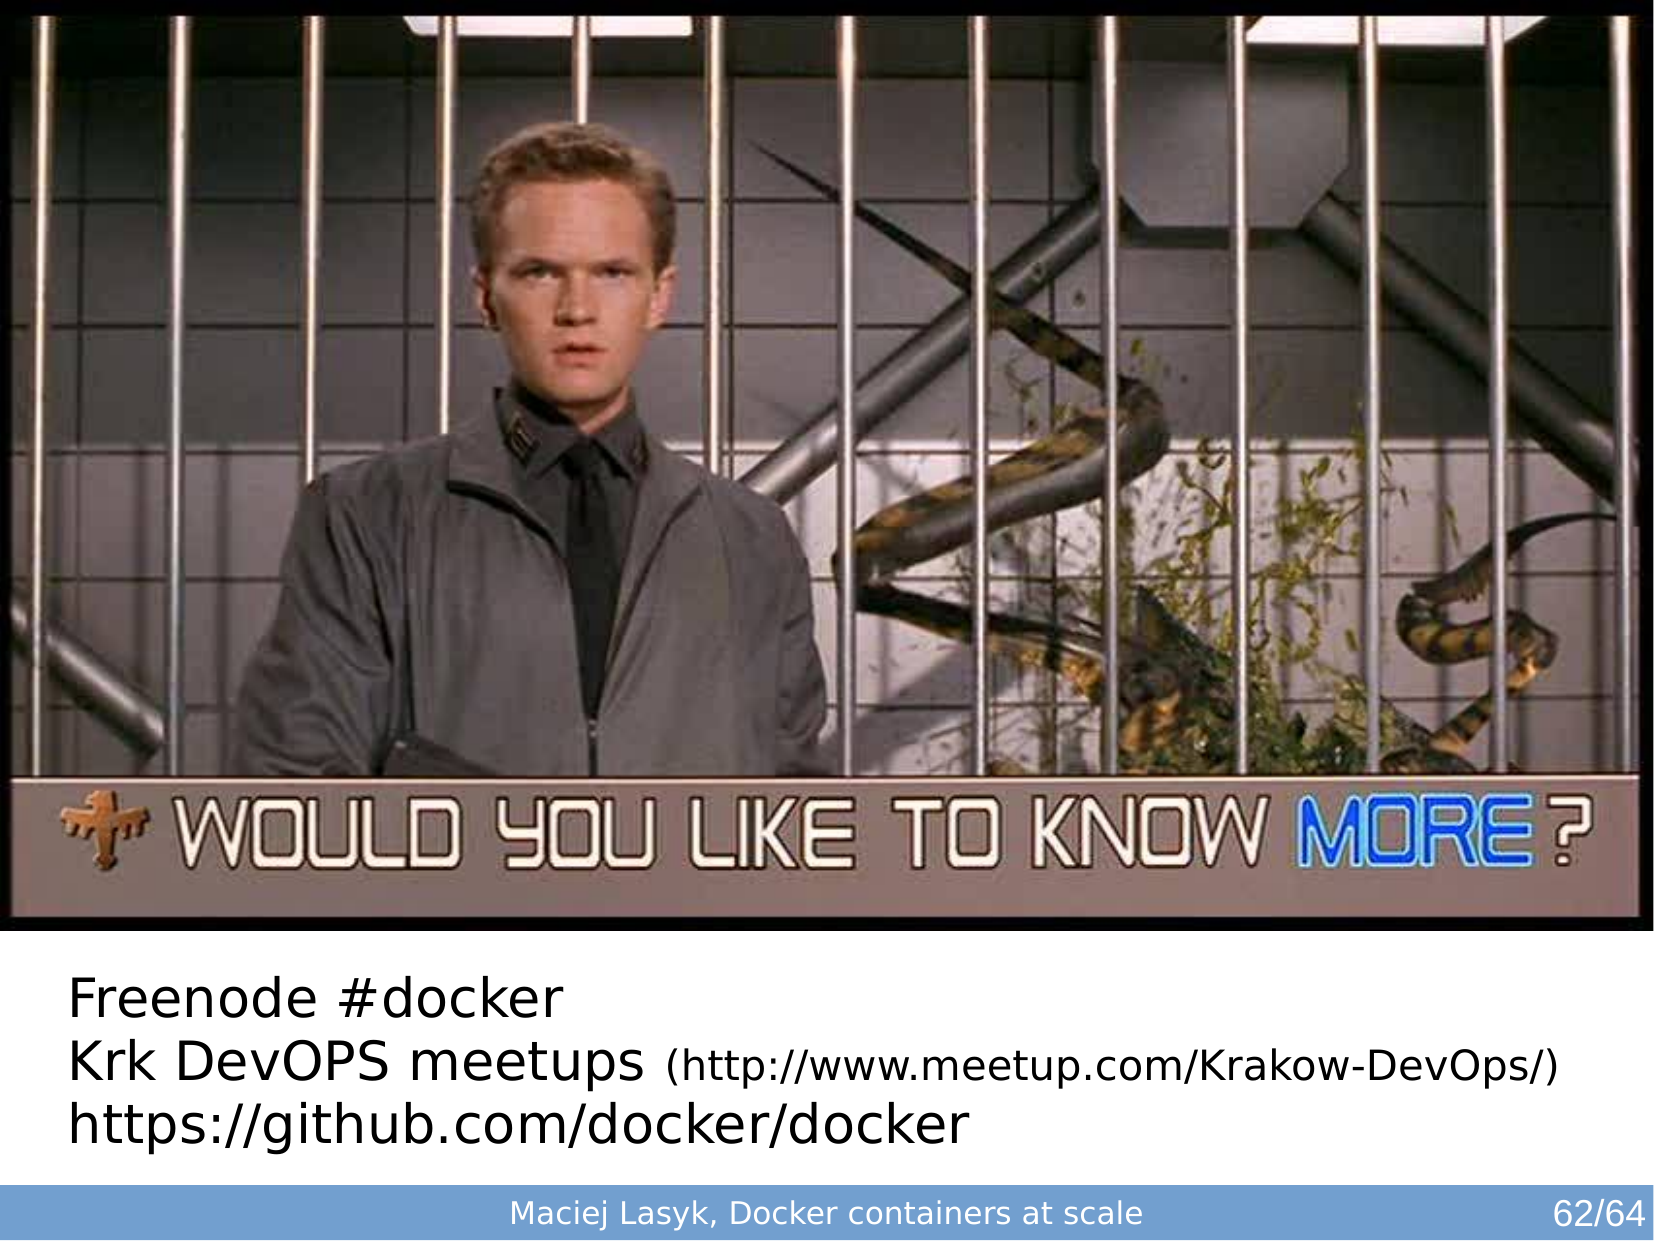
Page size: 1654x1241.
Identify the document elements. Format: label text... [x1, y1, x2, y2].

text_box 62/64 [1527, 1185, 1654, 1241]
text_box Maciej Lasyk, Docker containers at scale [494, 1188, 1160, 1240]
text_box [0, 1185, 1527, 1241]
picture [0, 0, 1654, 931]
text_box Freenode #docker Krk DevOPS meetups (http://www.meetup.com/Krakow-DevOps/) https://github.com/docker/docker [53, 960, 1575, 1164]
